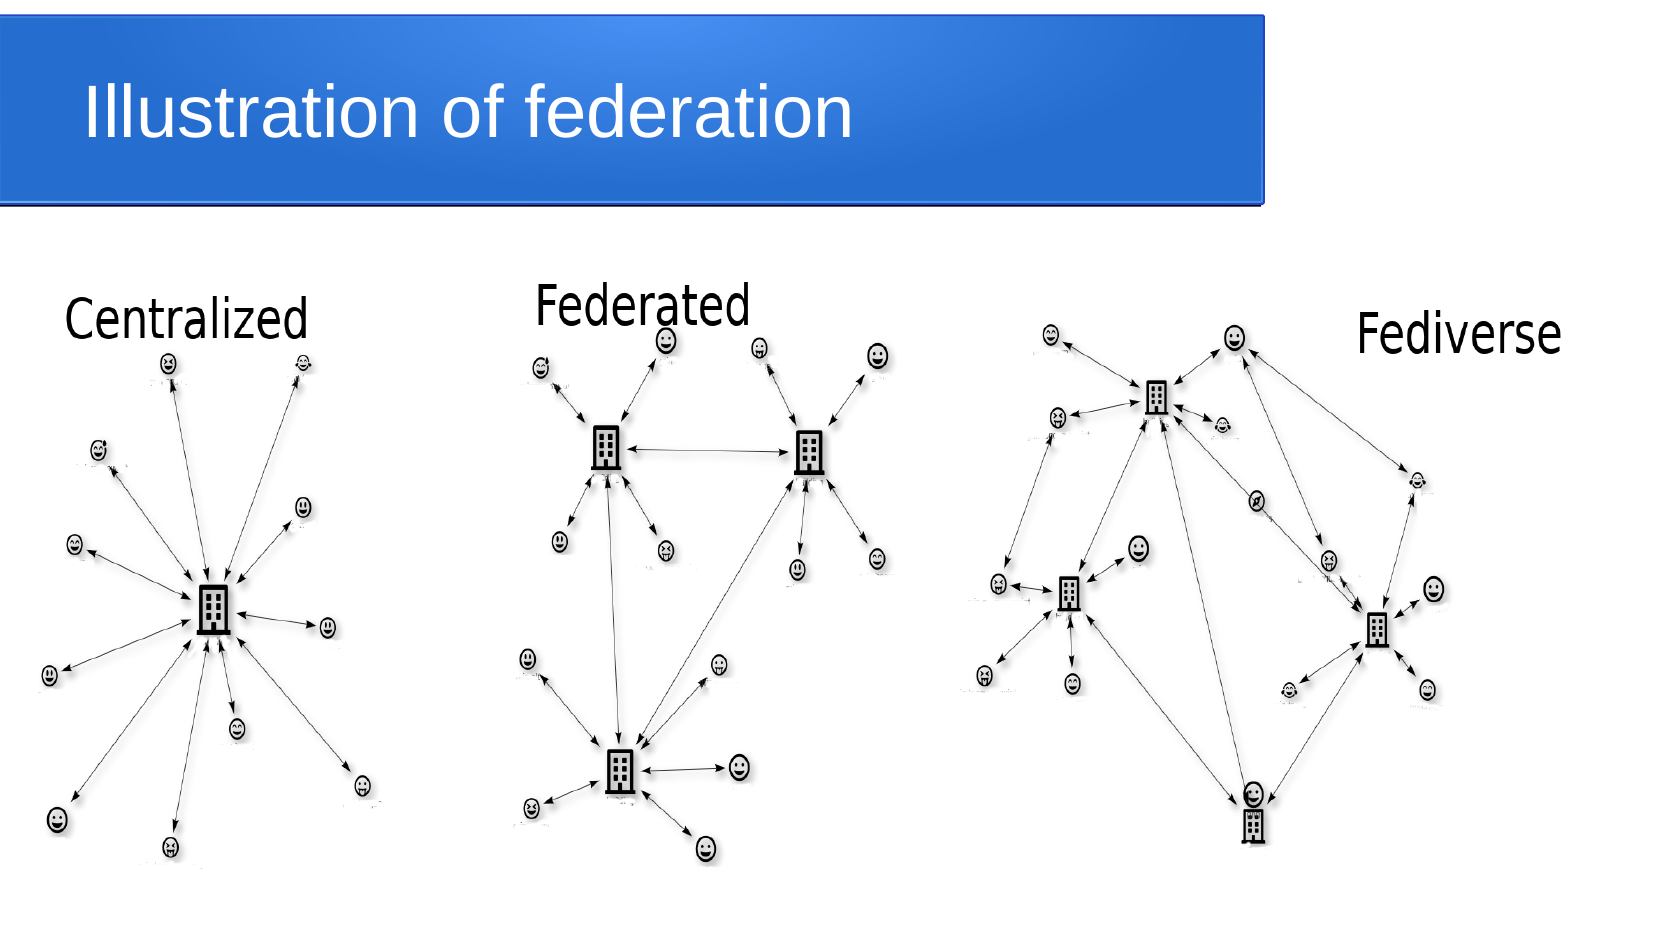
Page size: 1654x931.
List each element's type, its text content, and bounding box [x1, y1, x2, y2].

title Illustration of federation [82, 35, 1235, 189]
picture [0, 252, 1654, 886]
